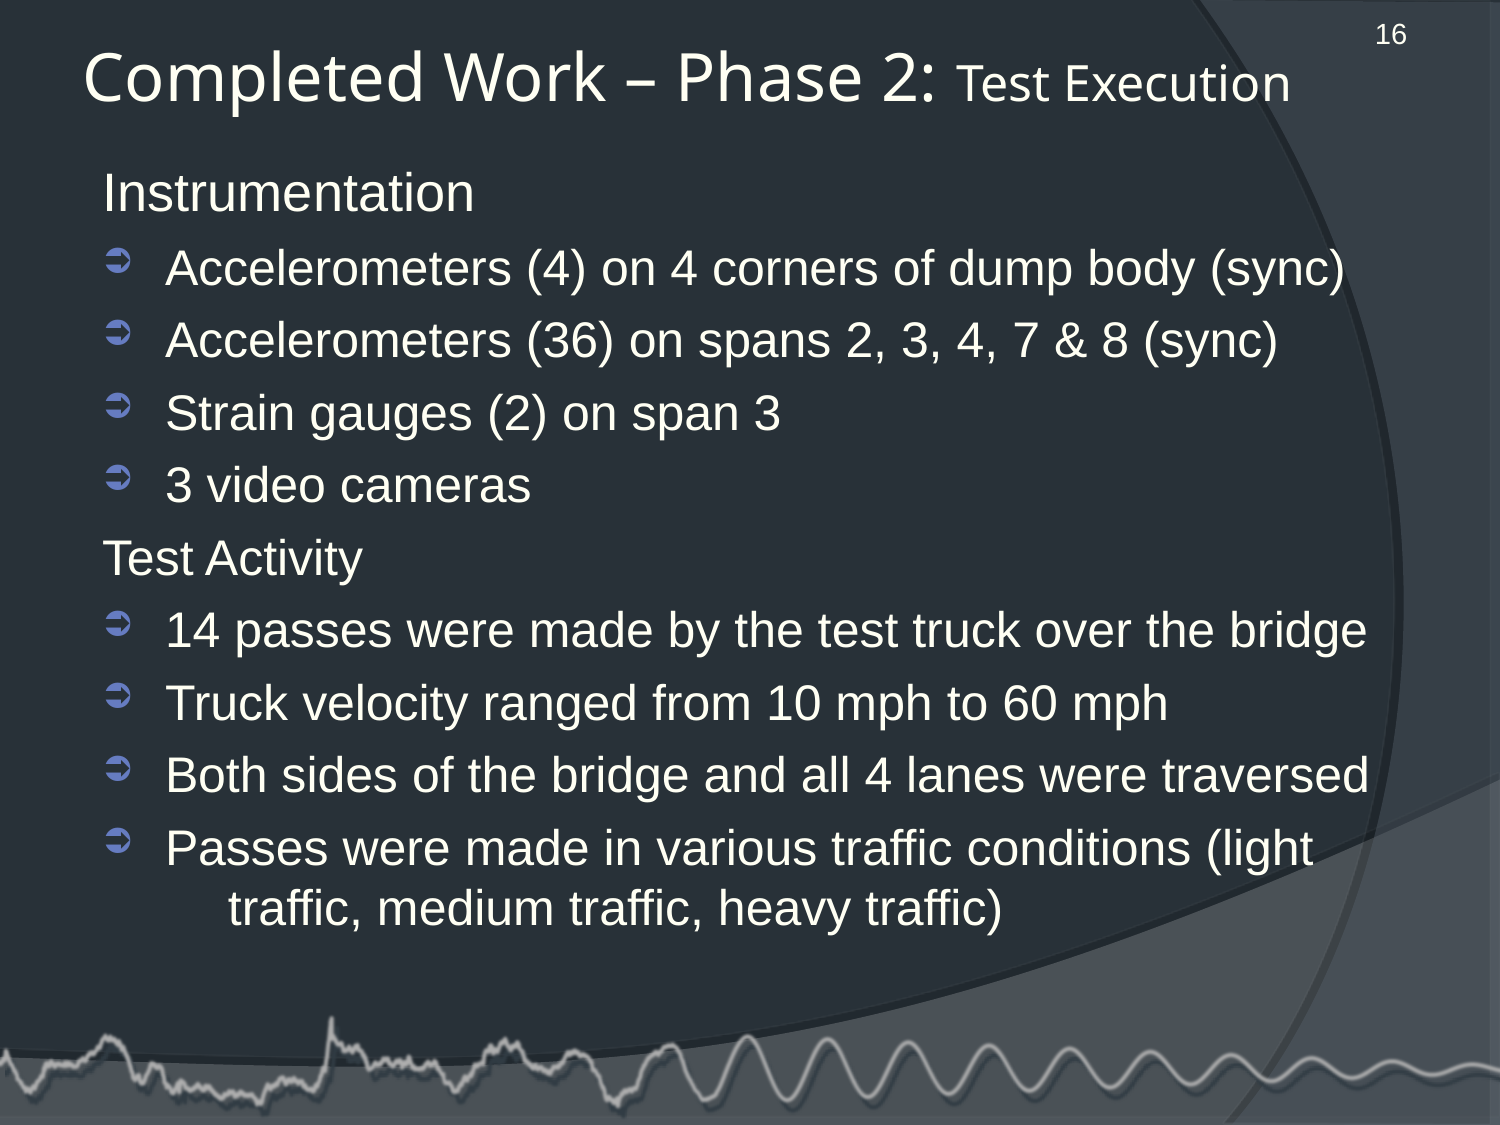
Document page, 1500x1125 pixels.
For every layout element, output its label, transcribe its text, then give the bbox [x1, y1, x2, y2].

picture [0, 987, 1500, 1125]
list Instrumentation Accelerometers (4) on 4 corners of dump body (sync) Accelerometers (36) on spans 2, 3, 4, 7 & 8 (sync) Strain gauges (2) on span 3 3 video cameras Test Activity 14 passes were made by the test truck over the bridge Truck velocity ranged from 10 mph to 60 mph Both sides of the bridge and all 4 lanes were traversed Passes were made in various traffic conditions (light traffic, medium traffic, heavy traffic) [75, 149, 1426, 1005]
title Completed Work – Phase 2: Test Execution [75, 24, 1426, 125]
text_box <number> [1374, 0, 1500, 60]
